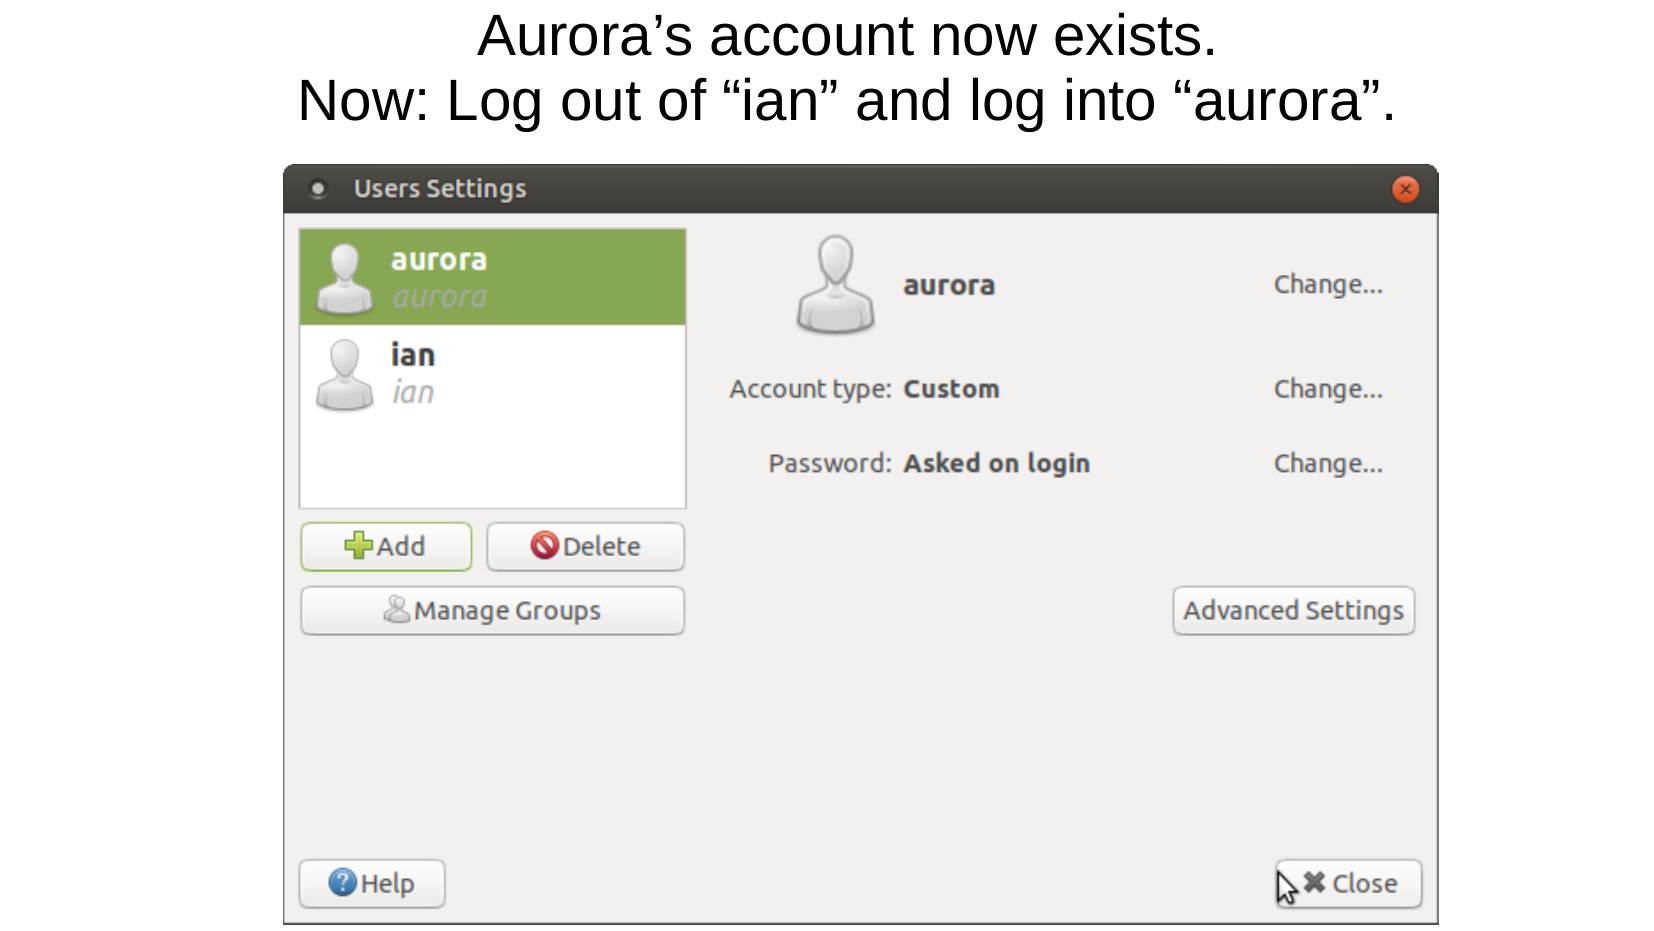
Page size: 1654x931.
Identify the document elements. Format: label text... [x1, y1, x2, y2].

title Aurora’s account now exists. Now: Log out of “ian” and log into “aurora”. [35, 2, 1626, 133]
picture [283, 164, 1439, 925]
